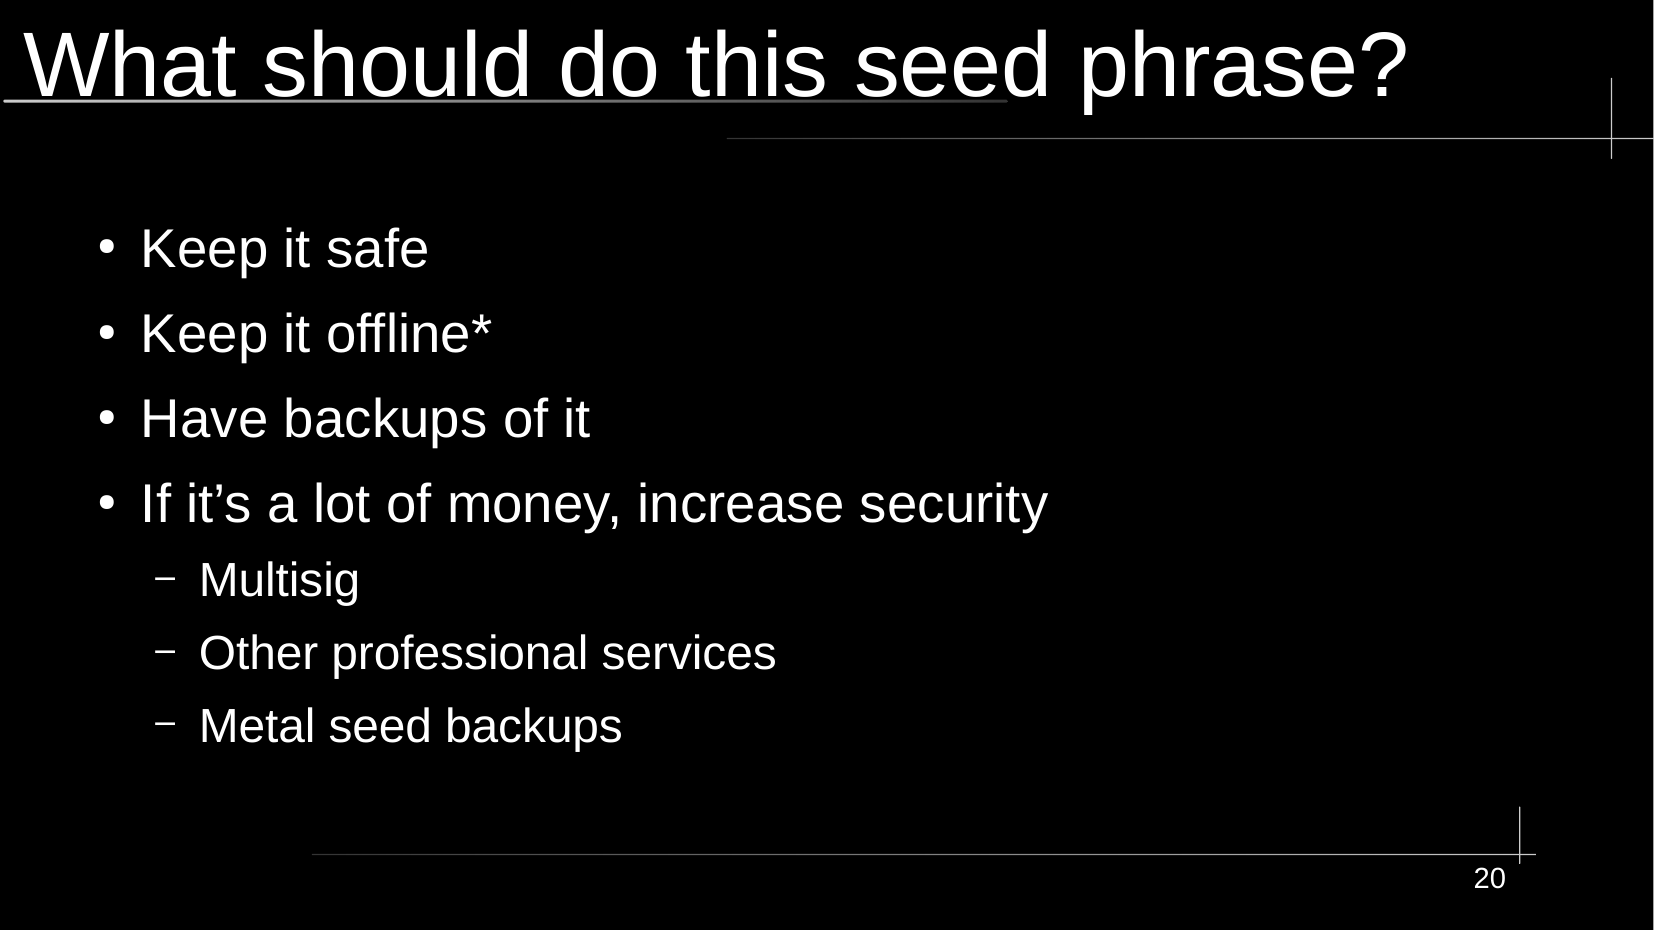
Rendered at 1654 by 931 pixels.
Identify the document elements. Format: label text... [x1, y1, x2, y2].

title What should do this seed phrase? [23, 11, 1589, 119]
list Keep it safe Keep it offline* Have backups of it If it’s a lot of money, increase security Multisig Other professional services Metal seed backups [82, 217, 1571, 758]
